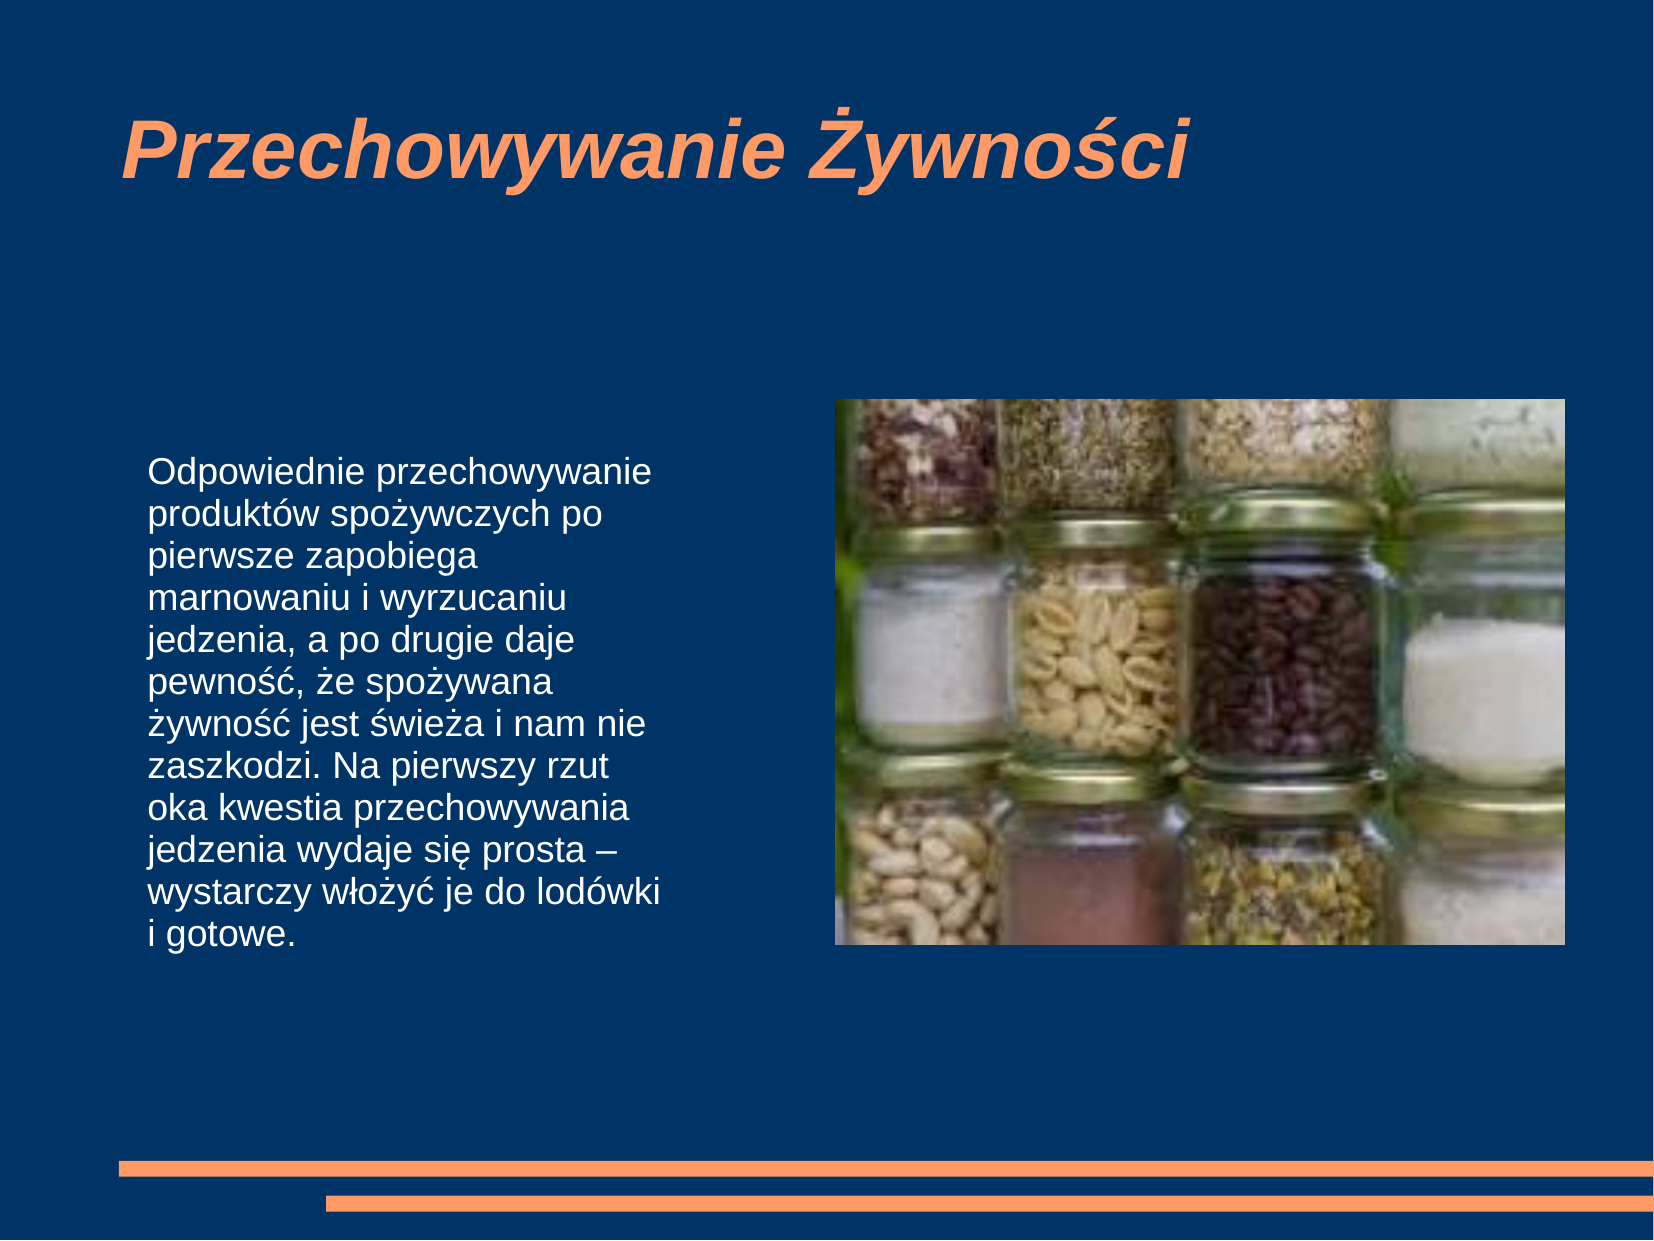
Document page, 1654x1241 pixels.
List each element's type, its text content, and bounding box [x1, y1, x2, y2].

picture [835, 399, 1565, 945]
text_box Odpowiednie przechowywanie produktów spożywczych po pierwsze zapobiega marnowaniu i wyrzucaniu jedzenia, a po drugie daje pewność, że spożywana żywność jest świeża i nam nie zaszkodzi. Na pierwszy rzut oka kwestia przechowywania jedzenia wydaje się prosta – wystarczy włożyć je do lodówki i gotowe. [132, 442, 680, 963]
title Przechowywanie Żywności [121, 46, 1534, 254]
